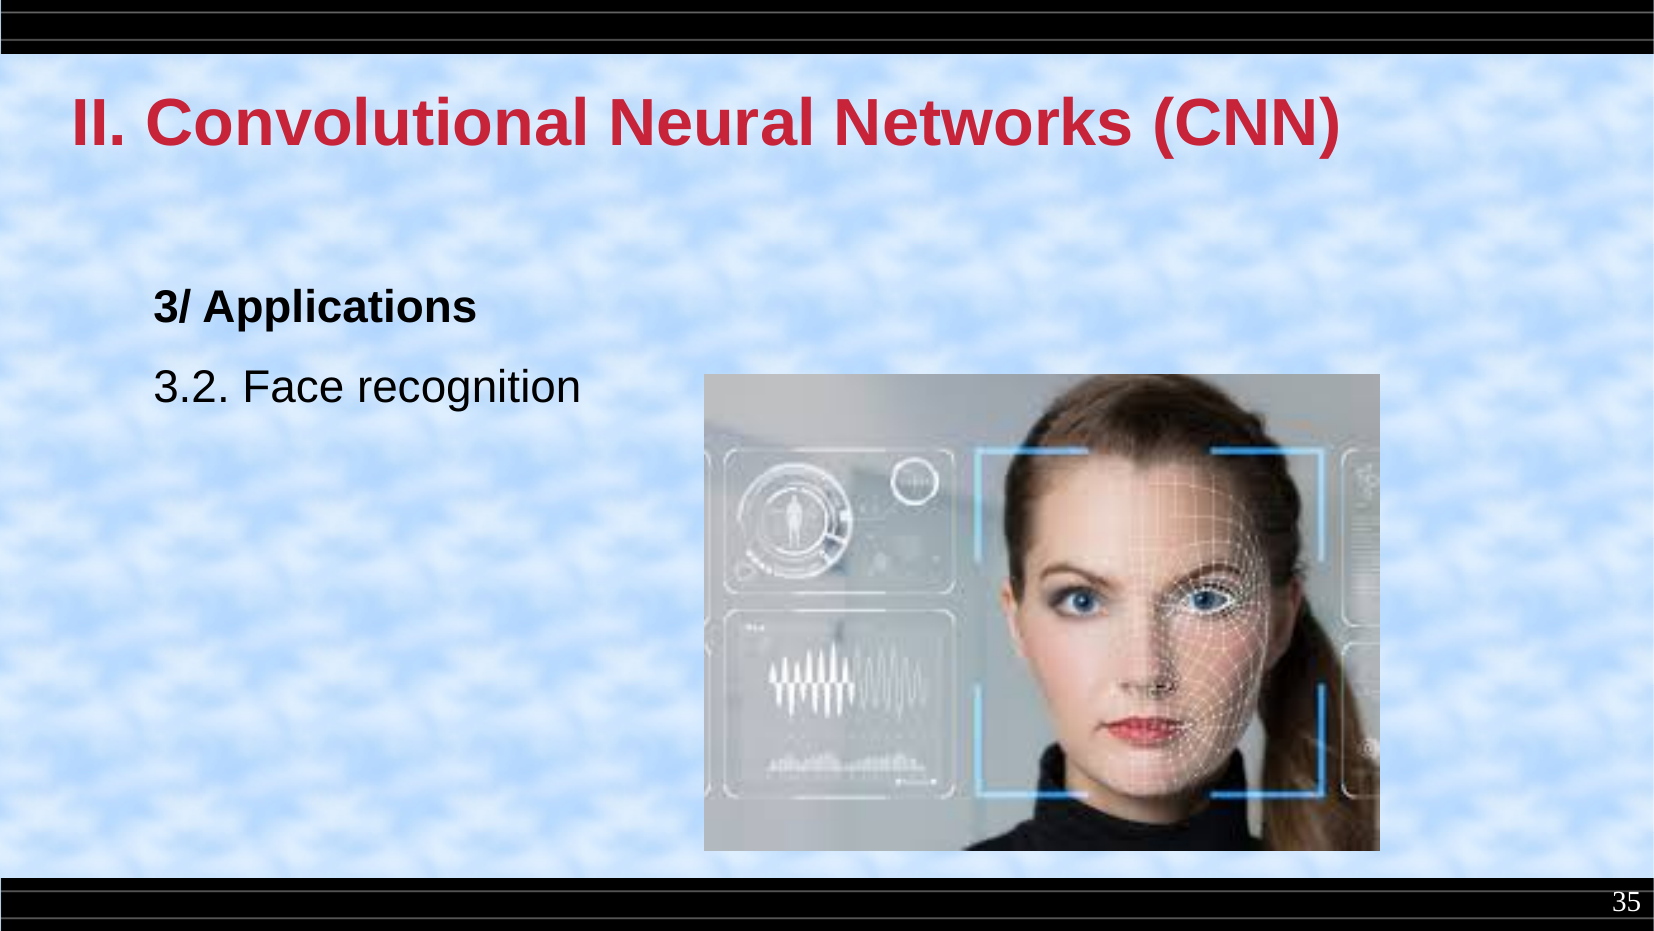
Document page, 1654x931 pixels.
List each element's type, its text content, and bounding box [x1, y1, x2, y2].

picture [0, 0, 1654, 931]
title II. Convolutional Neural Networks (CNN) [71, 44, 1560, 201]
list 3/ Applications 3.2. Face recognition [82, 200, 1571, 686]
